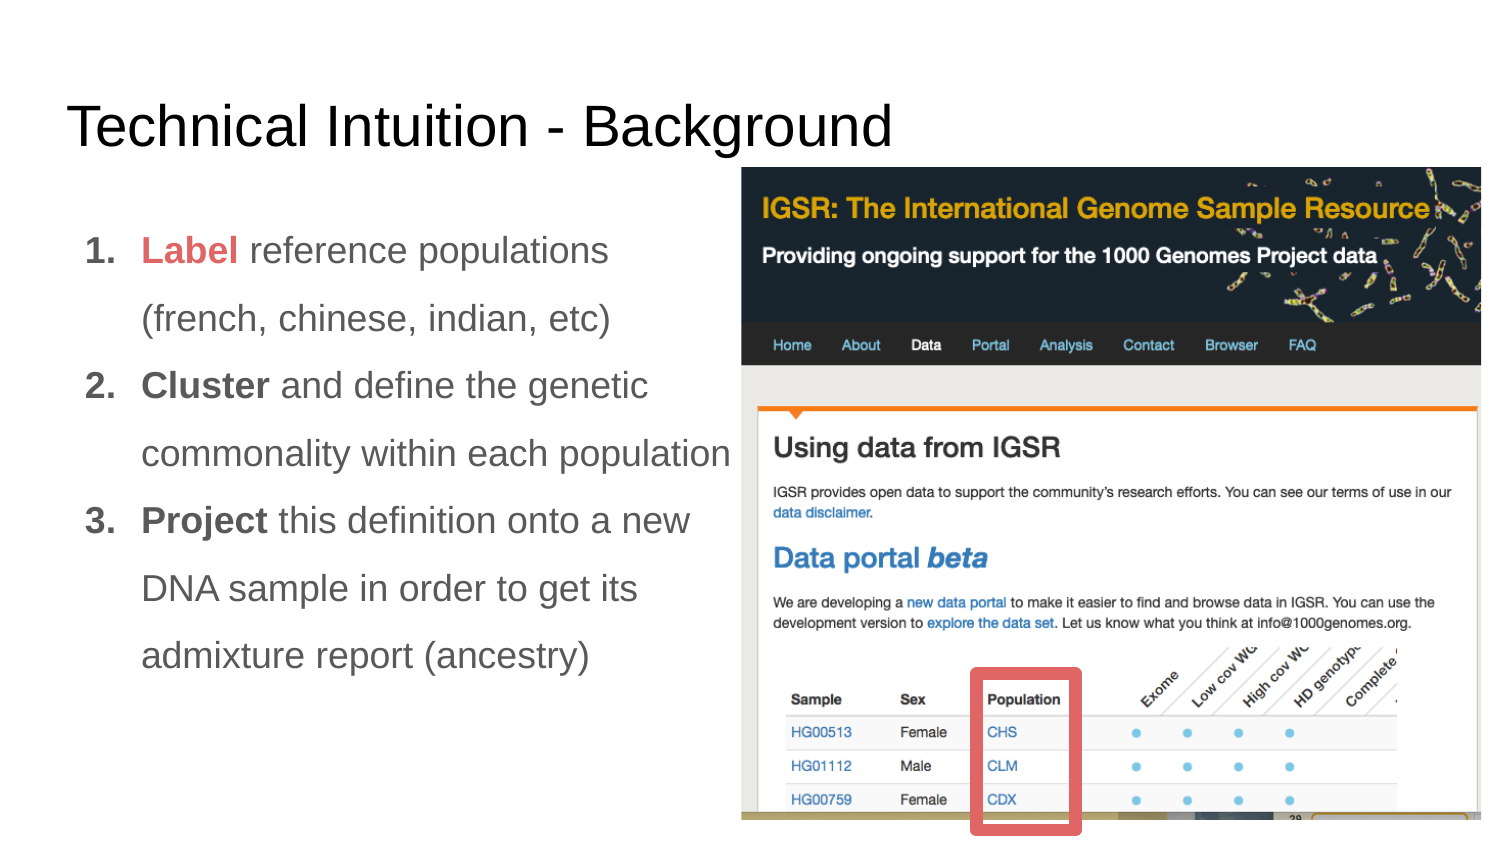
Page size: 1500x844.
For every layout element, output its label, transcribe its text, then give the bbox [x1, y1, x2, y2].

picture [983, 680, 1069, 820]
title Technical Intuition - Background [51, 72, 1449, 167]
picture [741, 167, 1482, 820]
list Label reference populations (french, chinese, indian, etc) Cluster and define the genetic commonality within each population Project this definition onto a new DNA sample in order to get its admixture report (ancestry) [51, 189, 741, 750]
